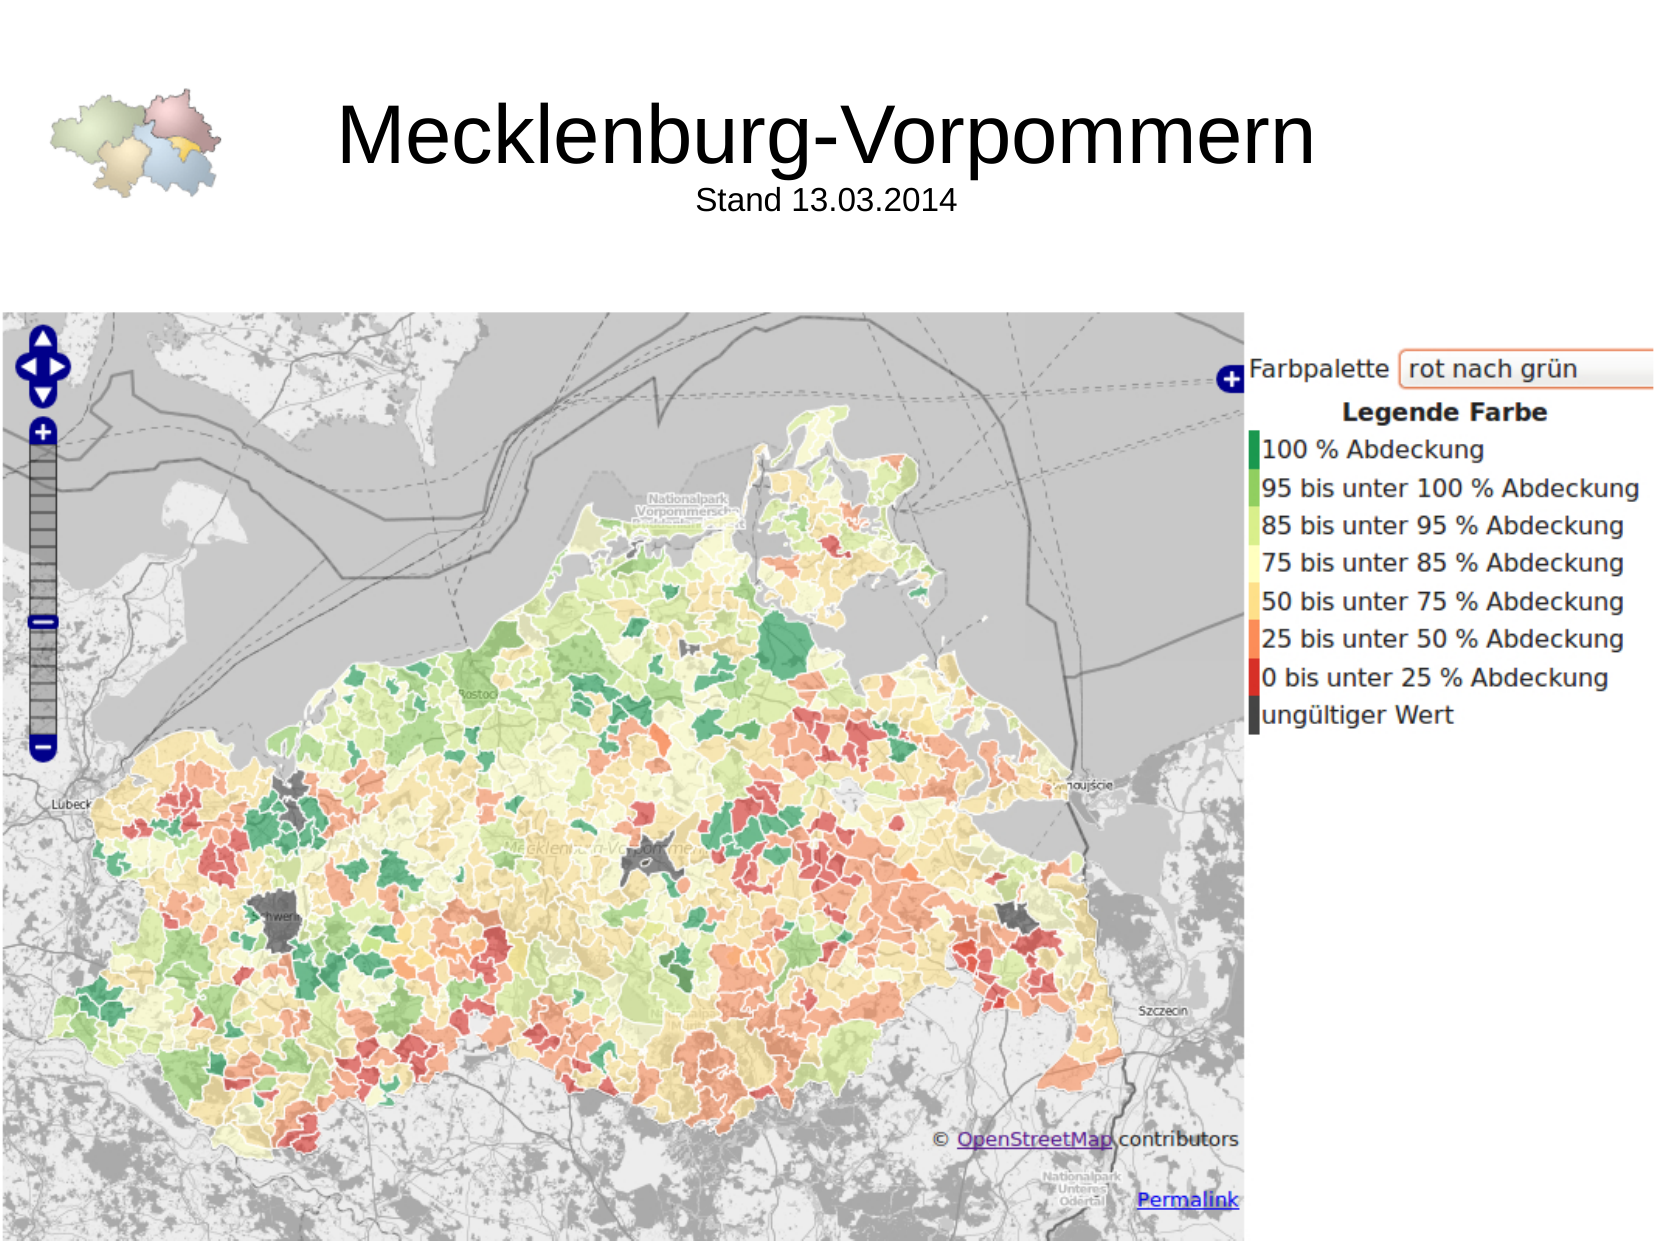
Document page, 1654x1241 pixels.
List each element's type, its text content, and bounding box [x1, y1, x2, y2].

picture [11, 68, 250, 225]
picture [0, 311, 1654, 1241]
title Mecklenburg-Vorpommern Stand 13.03.2014 [82, 49, 1571, 257]
